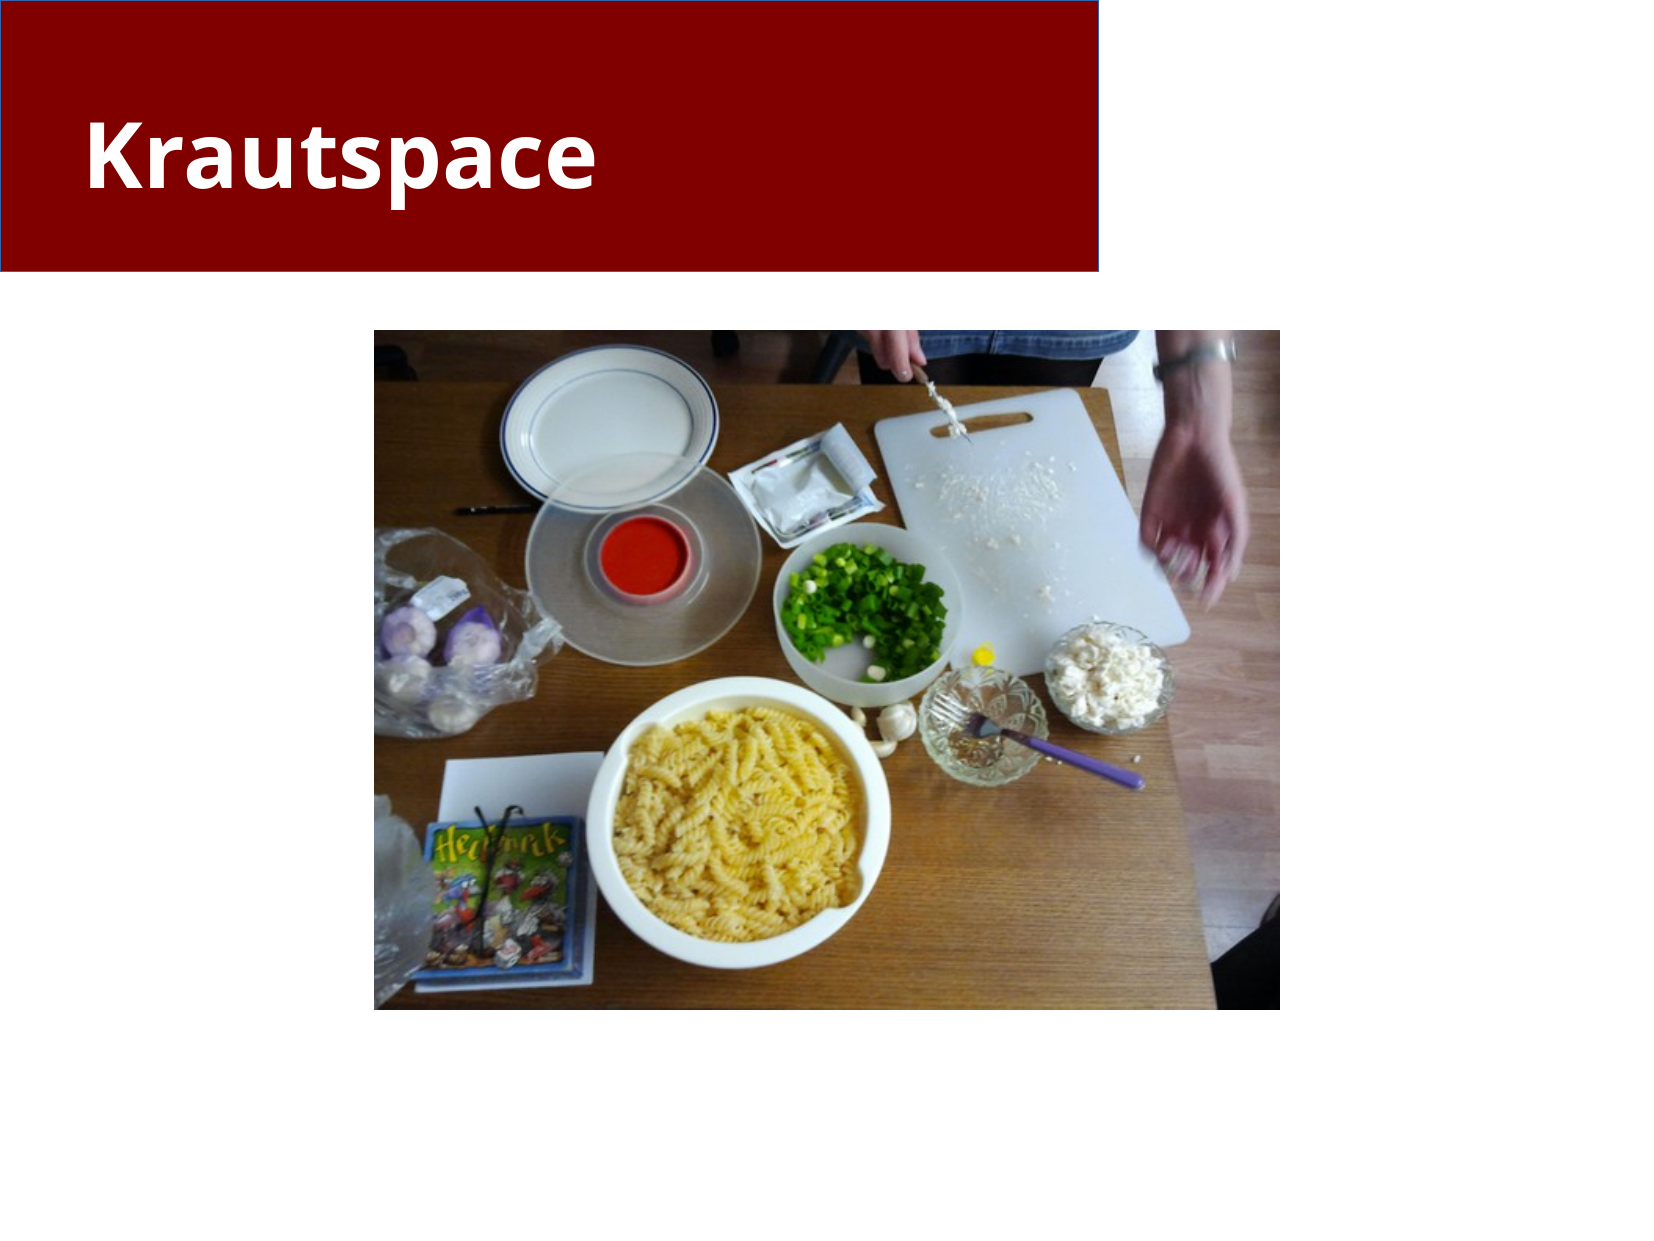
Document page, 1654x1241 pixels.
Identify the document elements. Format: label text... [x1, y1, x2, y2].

title Krautspace [82, 49, 1028, 257]
picture [374, 330, 1280, 1010]
